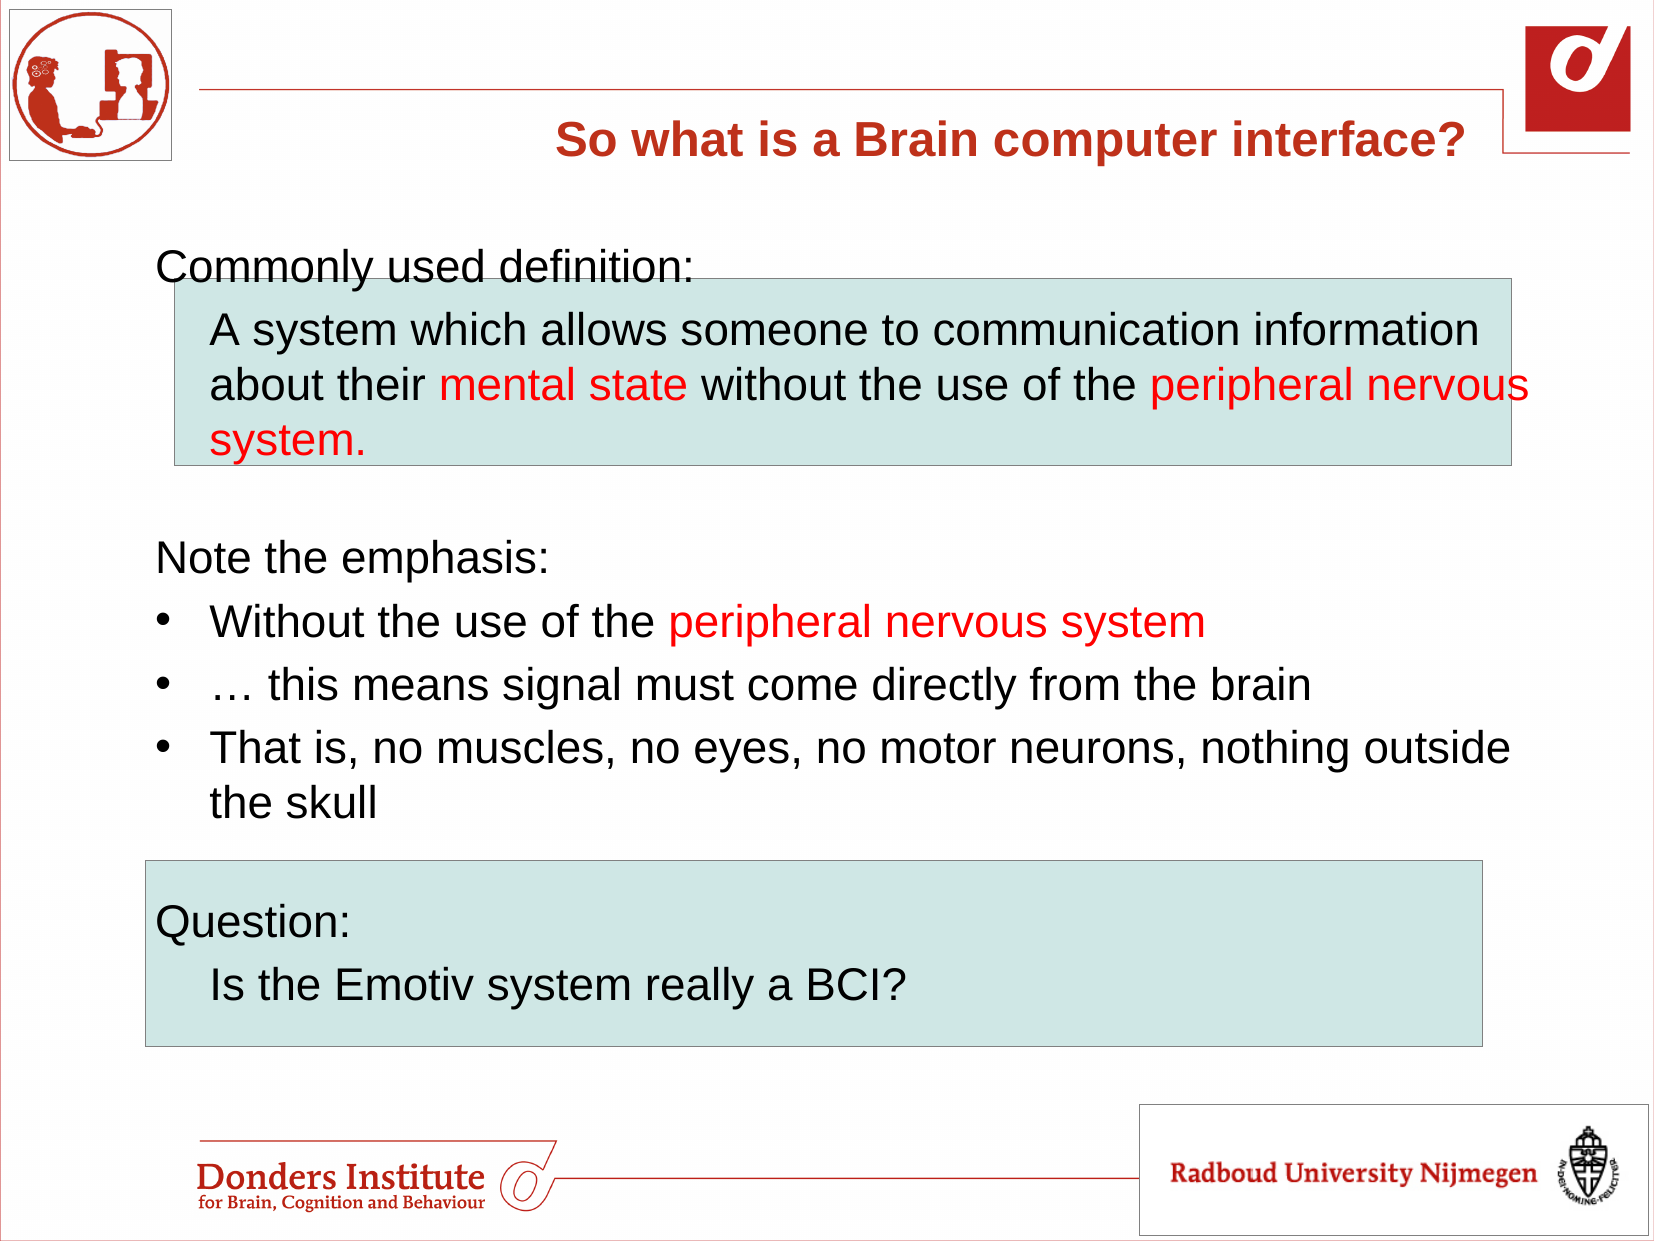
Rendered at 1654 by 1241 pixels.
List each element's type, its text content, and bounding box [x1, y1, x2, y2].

list Commonly used definition: A system which allows someone to communication information about their mental state without the use of the peripheral nervous system. Note the emphasis: Without the use of the peripheral nervous system … this means signal must come directly from the brain That is, no muscles, no eyes, no motor neurons, nothing outside the skull Question: Is the Emotiv system really a BCI? [155, 236, 1561, 1051]
text_box [145, 860, 155, 1047]
picture [0, 0, 1654, 1241]
title So what is a Brain computer interface? [555, 105, 1637, 183]
